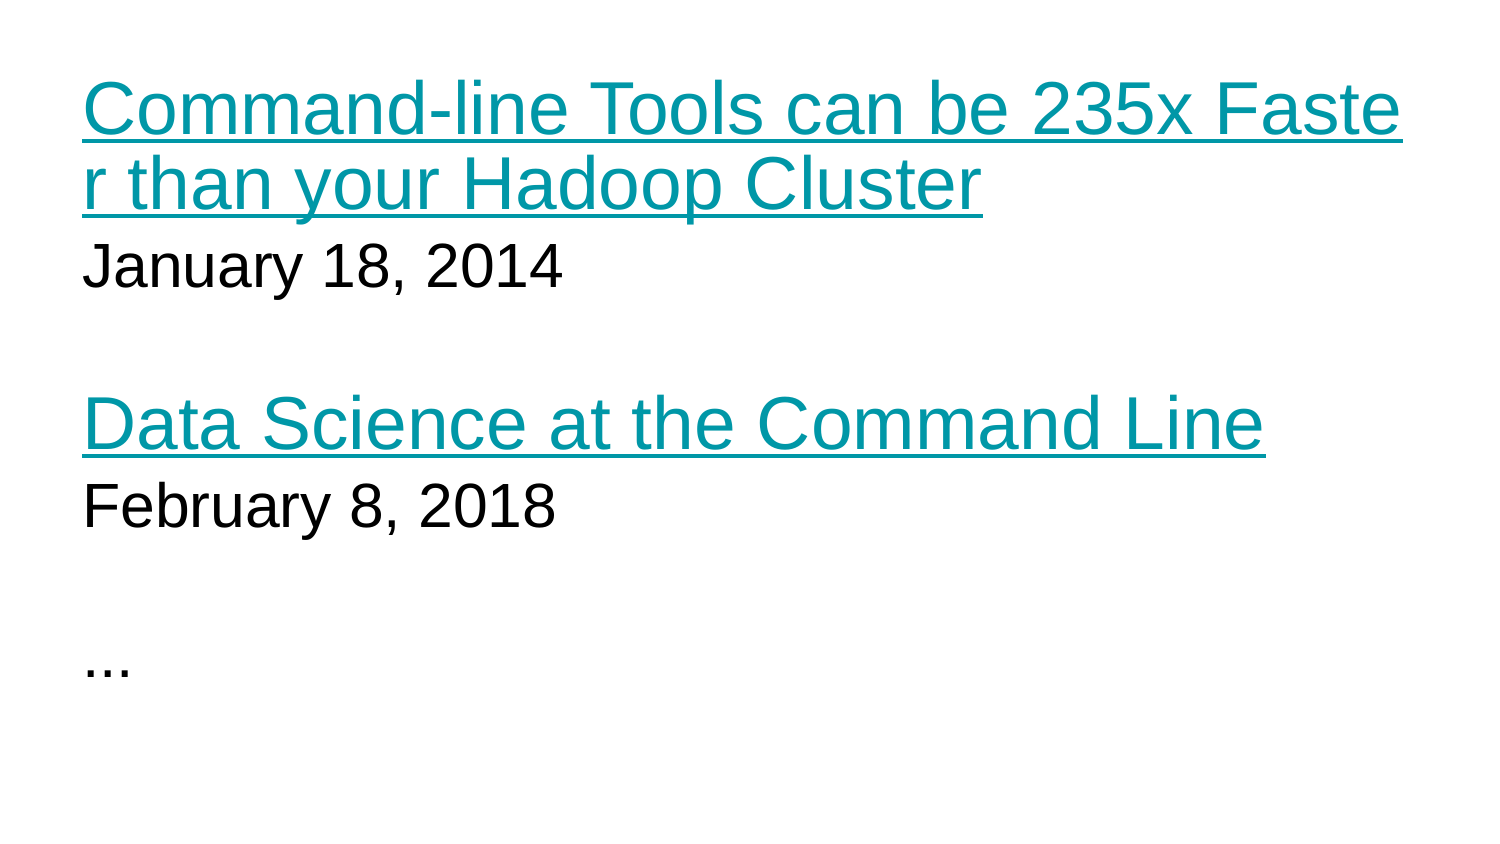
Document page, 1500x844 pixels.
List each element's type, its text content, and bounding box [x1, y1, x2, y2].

title Command-line Tools can be 235x Faster than your Hadoop ClusterJanuary 18, 2014 Data Science at the Command Line February 8, 2018 ... [67, 44, 1433, 799]
